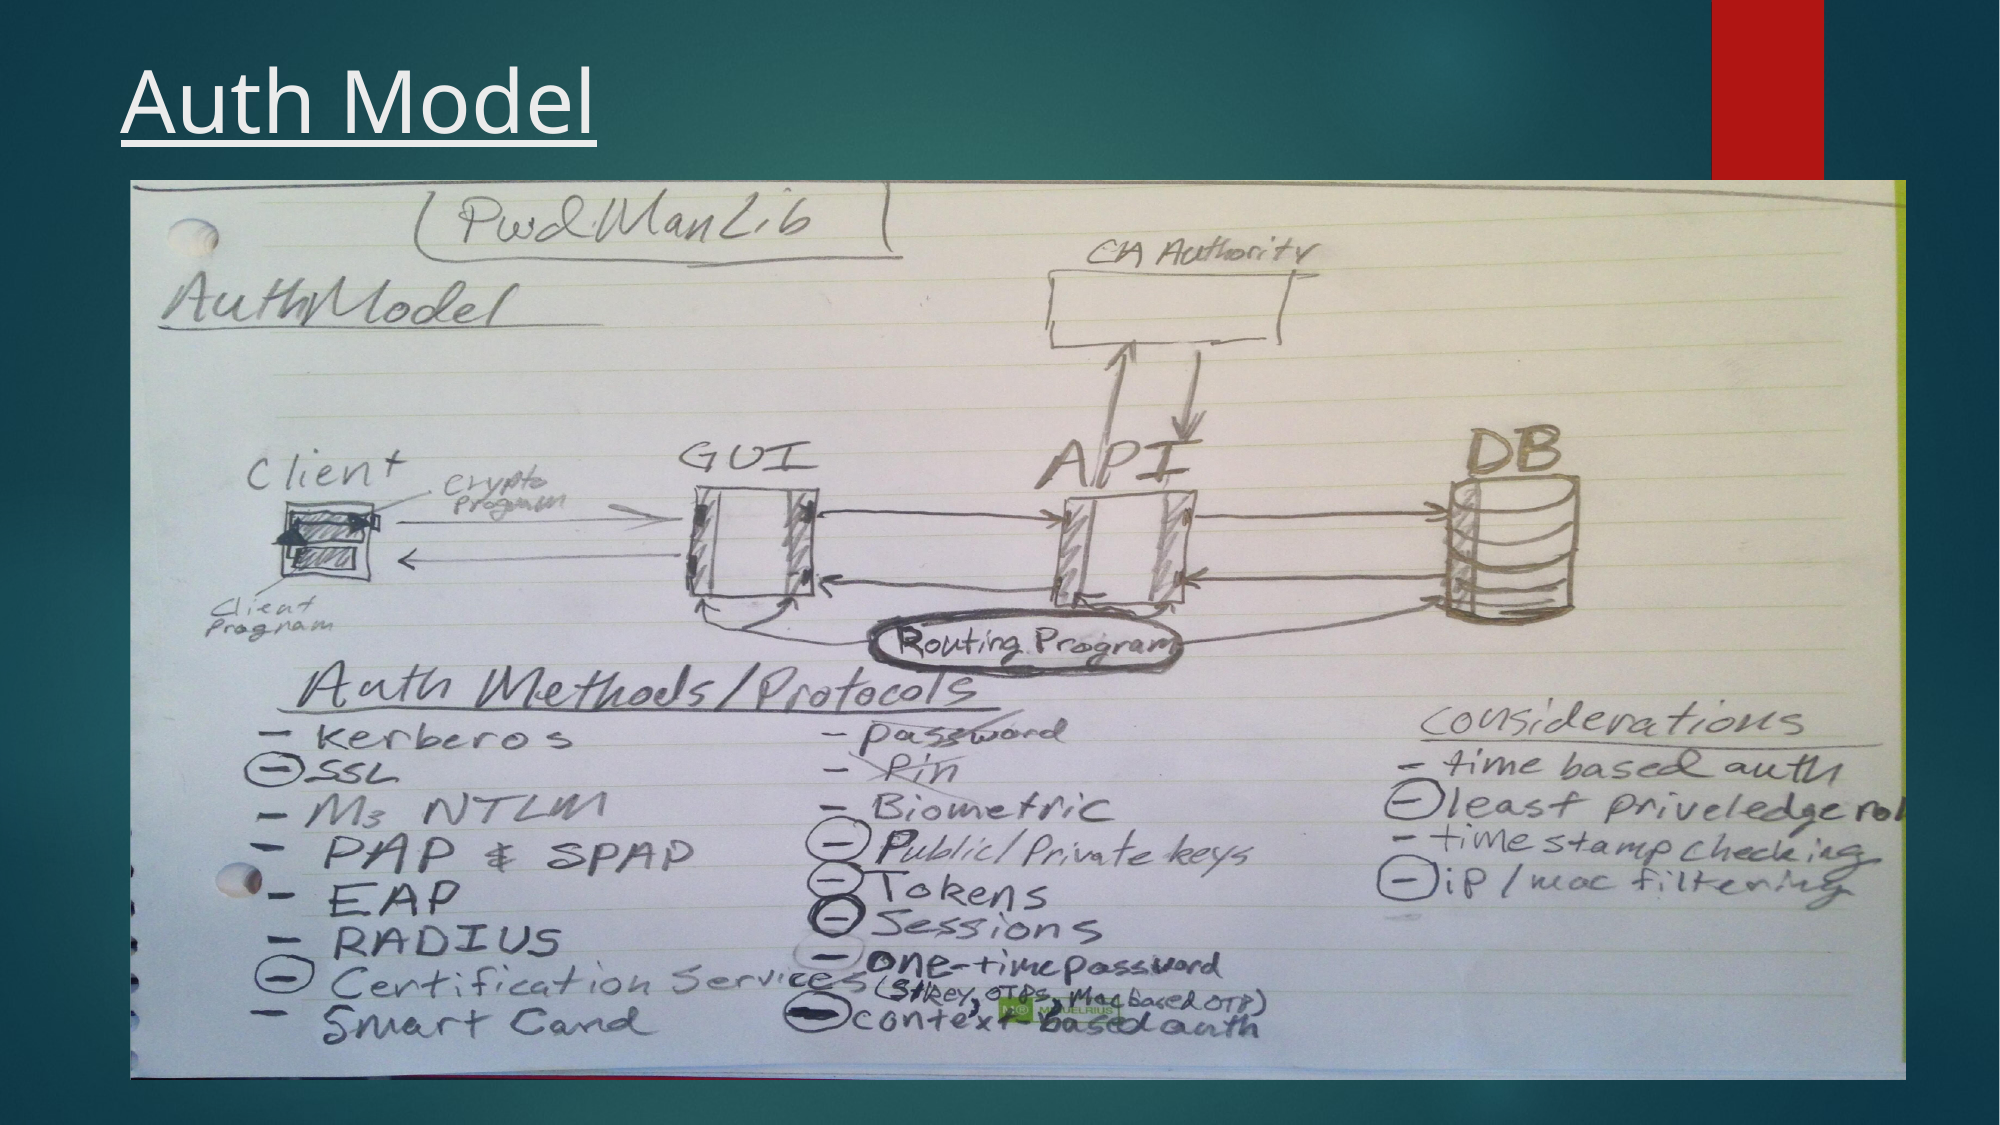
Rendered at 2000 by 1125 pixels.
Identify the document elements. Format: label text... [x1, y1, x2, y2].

title Auth Model [105, 38, 1649, 269]
picture [0, 0, 2000, 1125]
